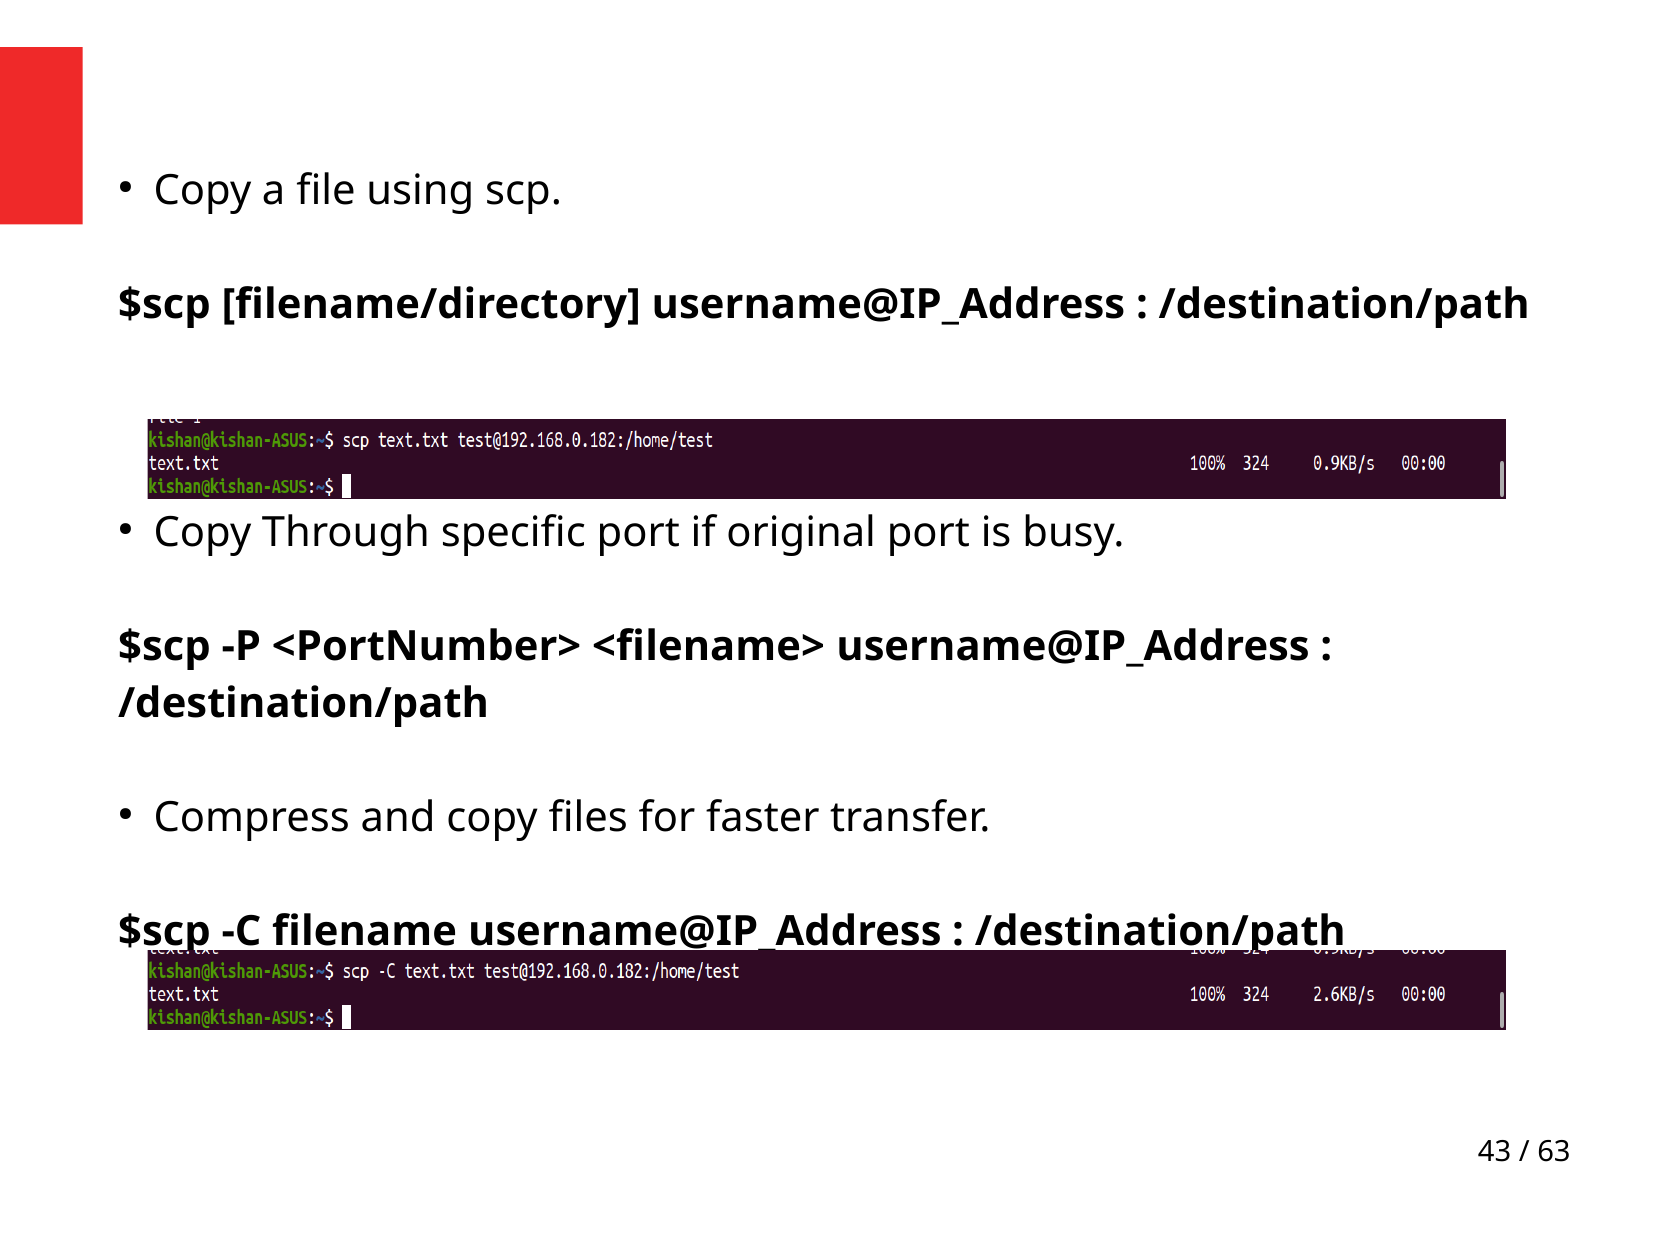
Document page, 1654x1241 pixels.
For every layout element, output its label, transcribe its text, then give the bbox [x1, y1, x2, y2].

picture [147, 419, 1506, 499]
subtitle Copy a file using scp. $scp [filename/directory] username@IP_Address : /destination/path Copy Through specific port if original port is busy. $scp -P <PortNumber> <filename> username@IP_Address : /destination/path Compress and copy files for faster transfer. $scp -C filename username@IP_Address : /destination/path [118, 159, 1536, 1130]
picture [147, 950, 1506, 1030]
